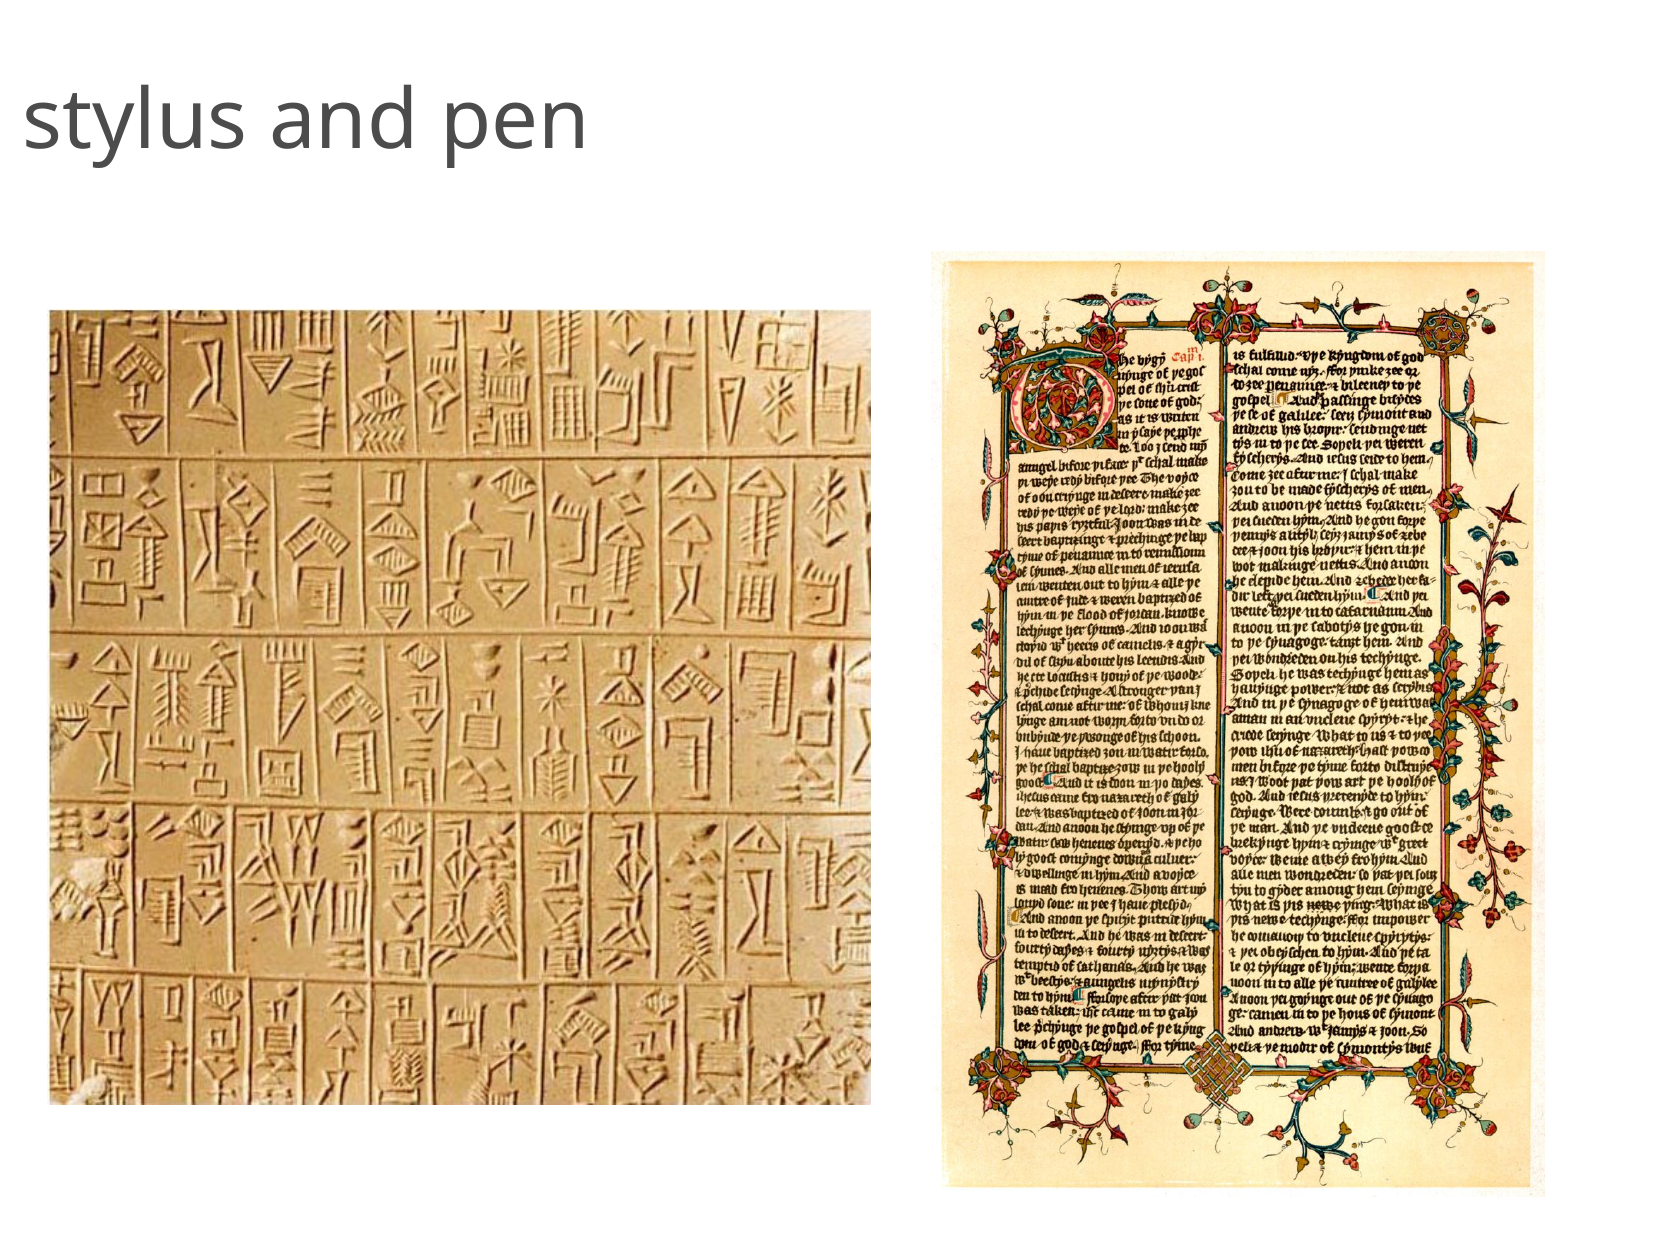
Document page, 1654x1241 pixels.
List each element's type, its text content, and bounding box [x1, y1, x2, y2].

picture [931, 251, 1545, 1197]
picture [47, 309, 871, 1105]
title stylus and pen [22, 19, 1654, 213]
